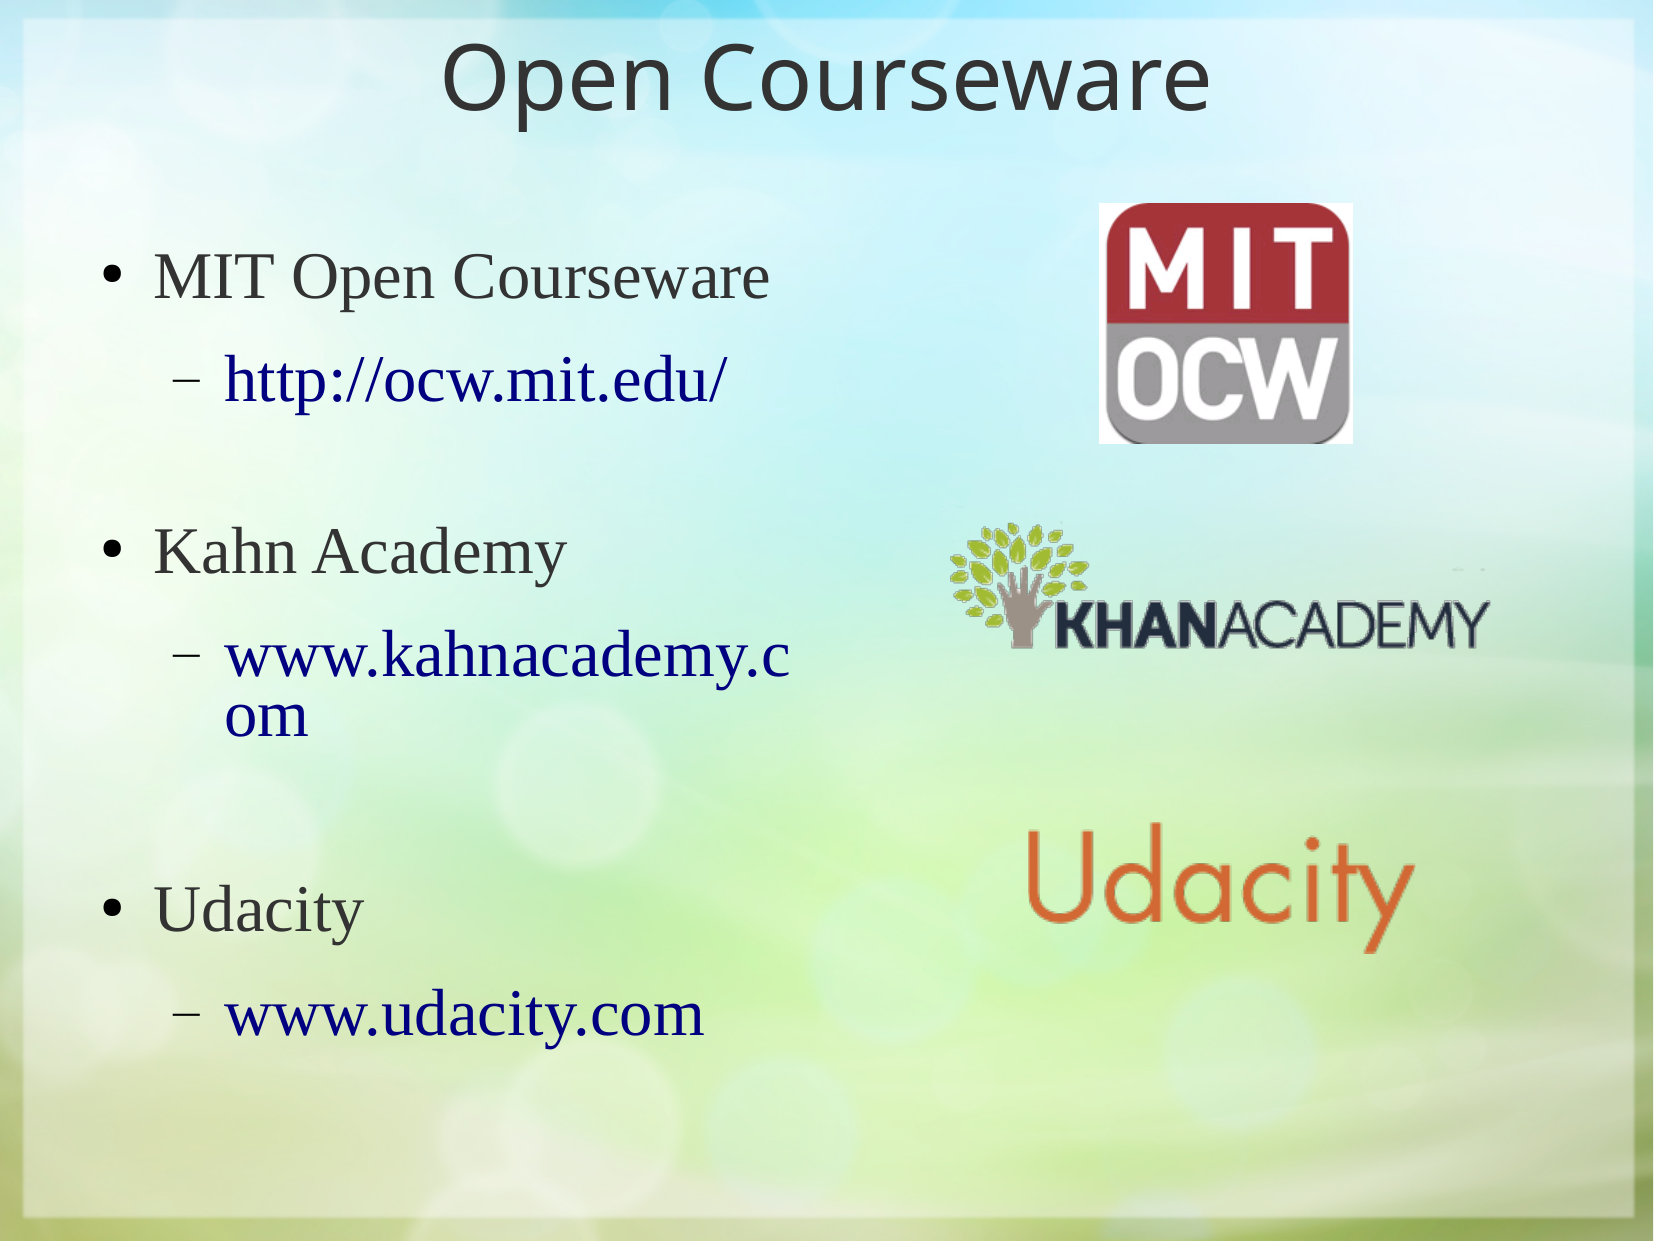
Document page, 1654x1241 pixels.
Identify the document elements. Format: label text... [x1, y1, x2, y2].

picture [0, 0, 1654, 1241]
list MIT Open Courseware http://ocw.mit.edu/ Kahn Academy www.kahnacademy.com Udacity www.udacity.com [82, 238, 809, 1065]
title Open Courseware [82, 0, 1571, 151]
